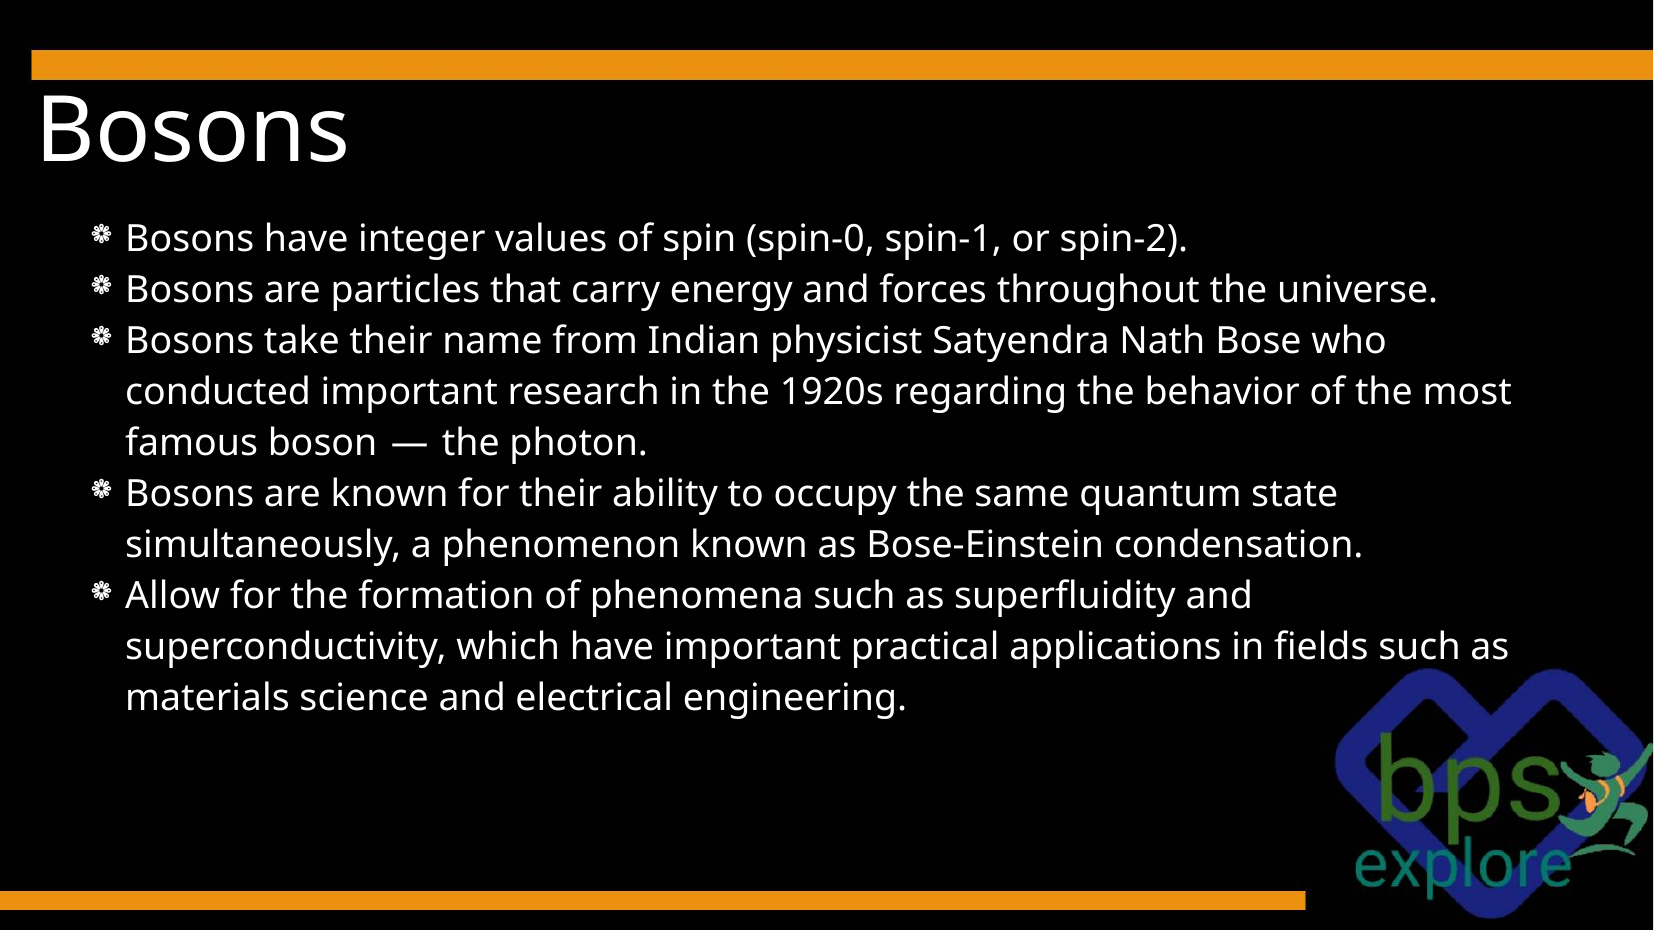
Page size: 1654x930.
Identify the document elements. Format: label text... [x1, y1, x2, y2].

text_box Bosons have integer values of spin (spin-0, spin-1, or spin-2). Bosons are particles that carry energy and forces throughout the universe. Bosons take their name from Indian physicist Satyendra Nath Bose who conducted important research in the 1920s regarding the behavior of the most famous boson — the photon. Bosons are known for their ability to occupy the same quantum state simultaneously, a phenomenon known as Bose-Einstein condensation. Allow for the formation of phenomena such as superfluidity and superconductivity, which have important practical applications in fields such as materials science and electrical engineering. [75, 204, 1576, 826]
title Bosons [35, 48, 1524, 205]
picture [0, 0, 1654, 930]
